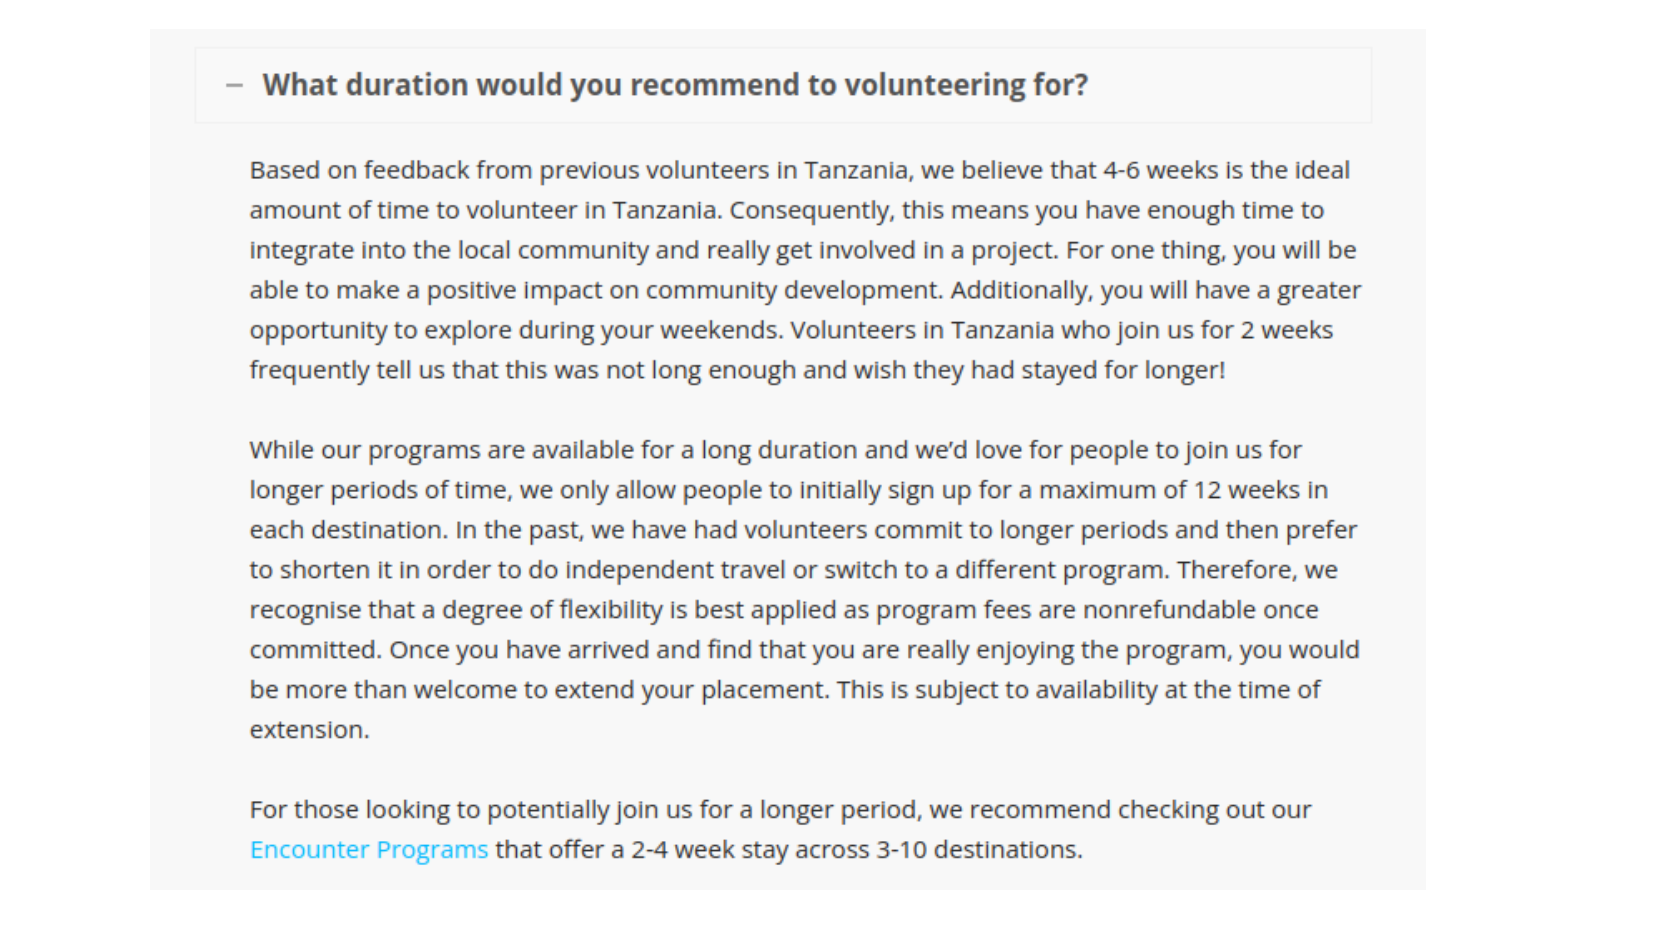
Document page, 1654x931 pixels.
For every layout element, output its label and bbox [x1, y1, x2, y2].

picture [150, 29, 1426, 890]
